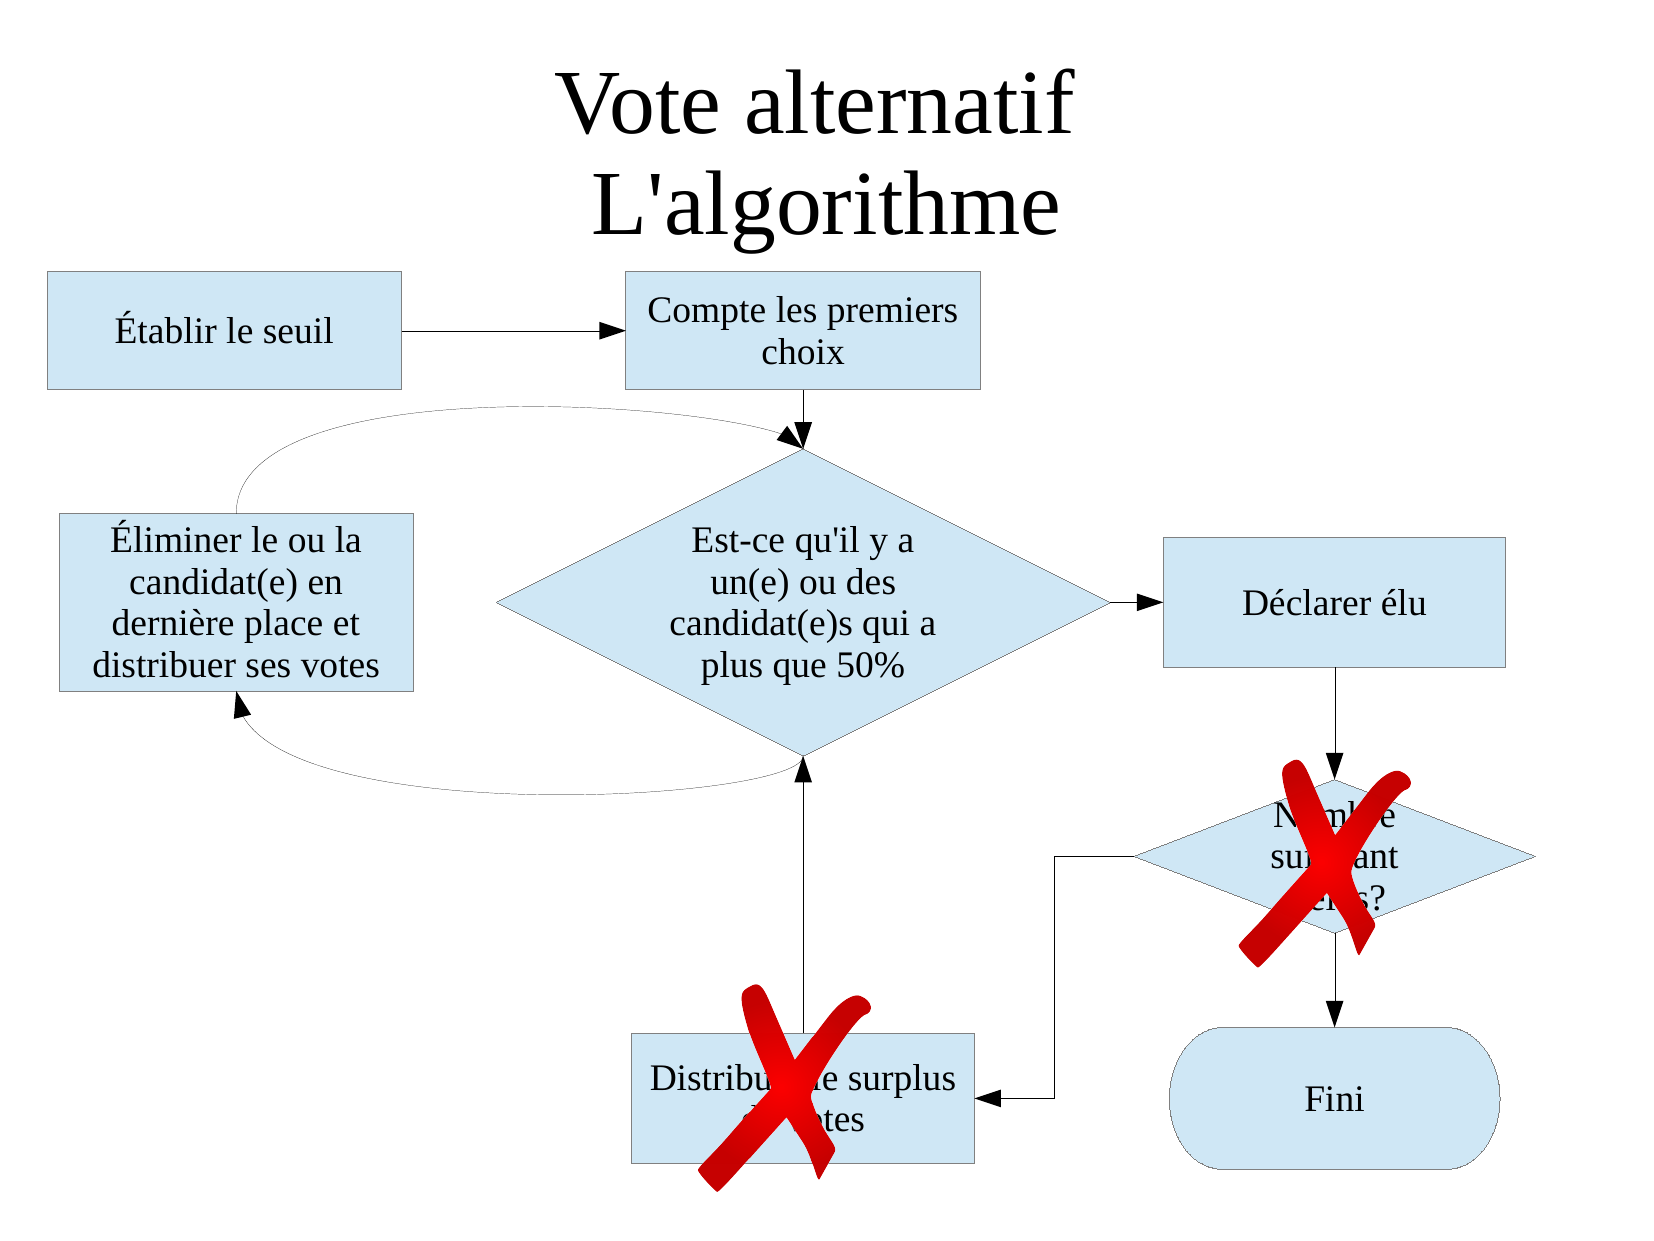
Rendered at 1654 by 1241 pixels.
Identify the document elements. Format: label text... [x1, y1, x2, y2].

text_box Est-ce qu'il y a un(e) ou des candidat(e)s qui a plus que 50% [496, 449, 1110, 756]
text_box Compte les premiers choix [625, 271, 981, 390]
text_box Éliminer le ou la candidat(e) en dernière place et distribuer ses votes [59, 513, 414, 692]
text_box Nombre suffisant d'élus? [1134, 820, 1228, 893]
text_box Fini [1169, 1027, 1501, 1170]
text_box Déclarer élu [1163, 537, 1506, 668]
text_box Distribuer le surplus de votes [875, 1033, 975, 1164]
title Vote alternatif L'algorithme [82, 49, 1571, 257]
text_box Établir le seuil [47, 271, 402, 390]
text_box Nombre suffisant d'élus? [1415, 810, 1536, 903]
text_box Distribuer le surplus de votes [631, 1033, 687, 1164]
picture [1228, 755, 1415, 969]
picture [687, 980, 875, 1193]
